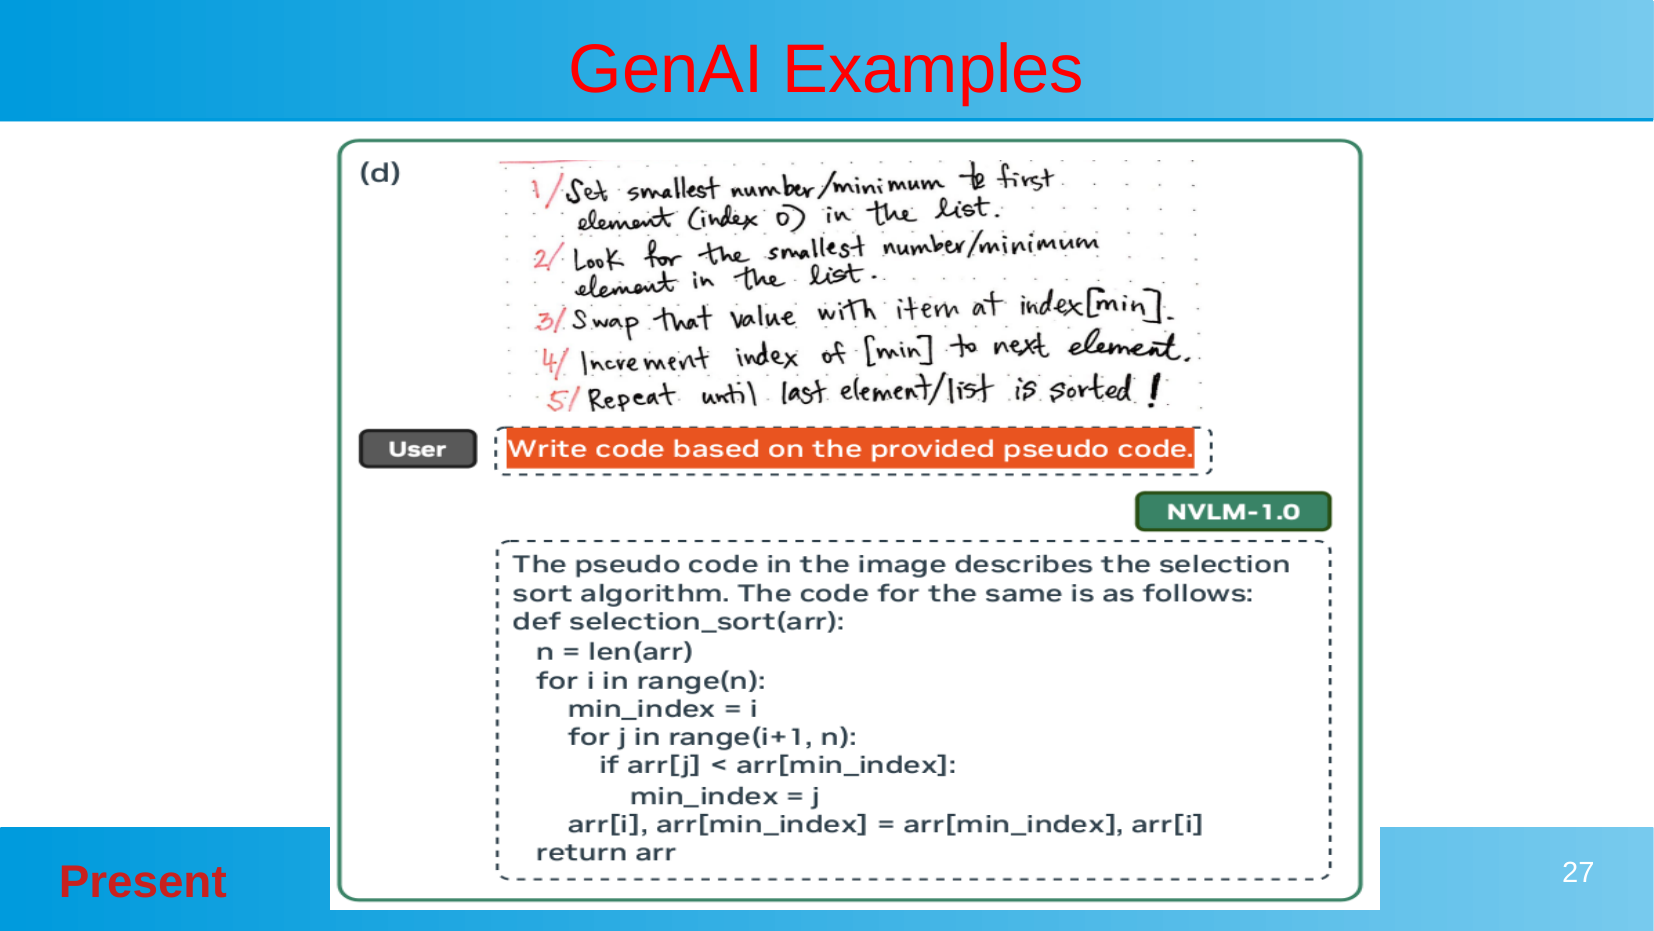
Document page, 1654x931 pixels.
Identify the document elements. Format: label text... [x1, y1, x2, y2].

picture [330, 130, 1380, 910]
title GenAI Examples [59, 29, 1595, 108]
